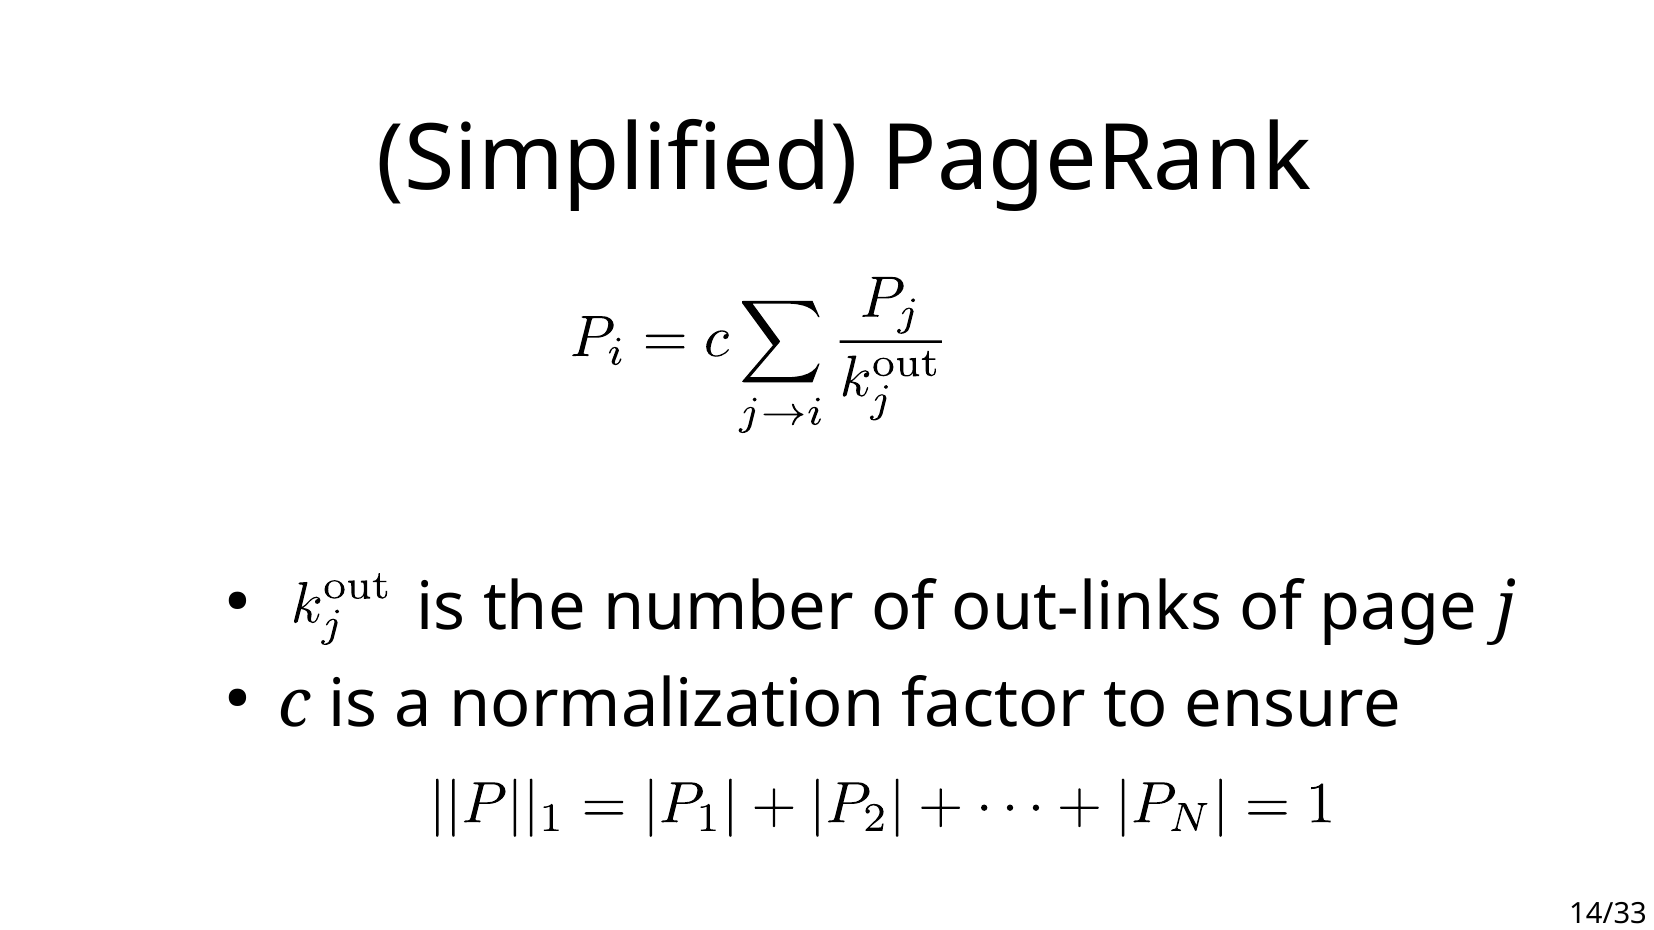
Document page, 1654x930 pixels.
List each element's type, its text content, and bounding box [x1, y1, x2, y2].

text_box [569, 276, 942, 434]
text_box [290, 573, 391, 646]
text_box [429, 778, 1336, 837]
list is the number of out-links of page j c is a normalization factor to ensure [192, 555, 1544, 886]
title (Simplified) PageRank [82, 49, 1571, 257]
